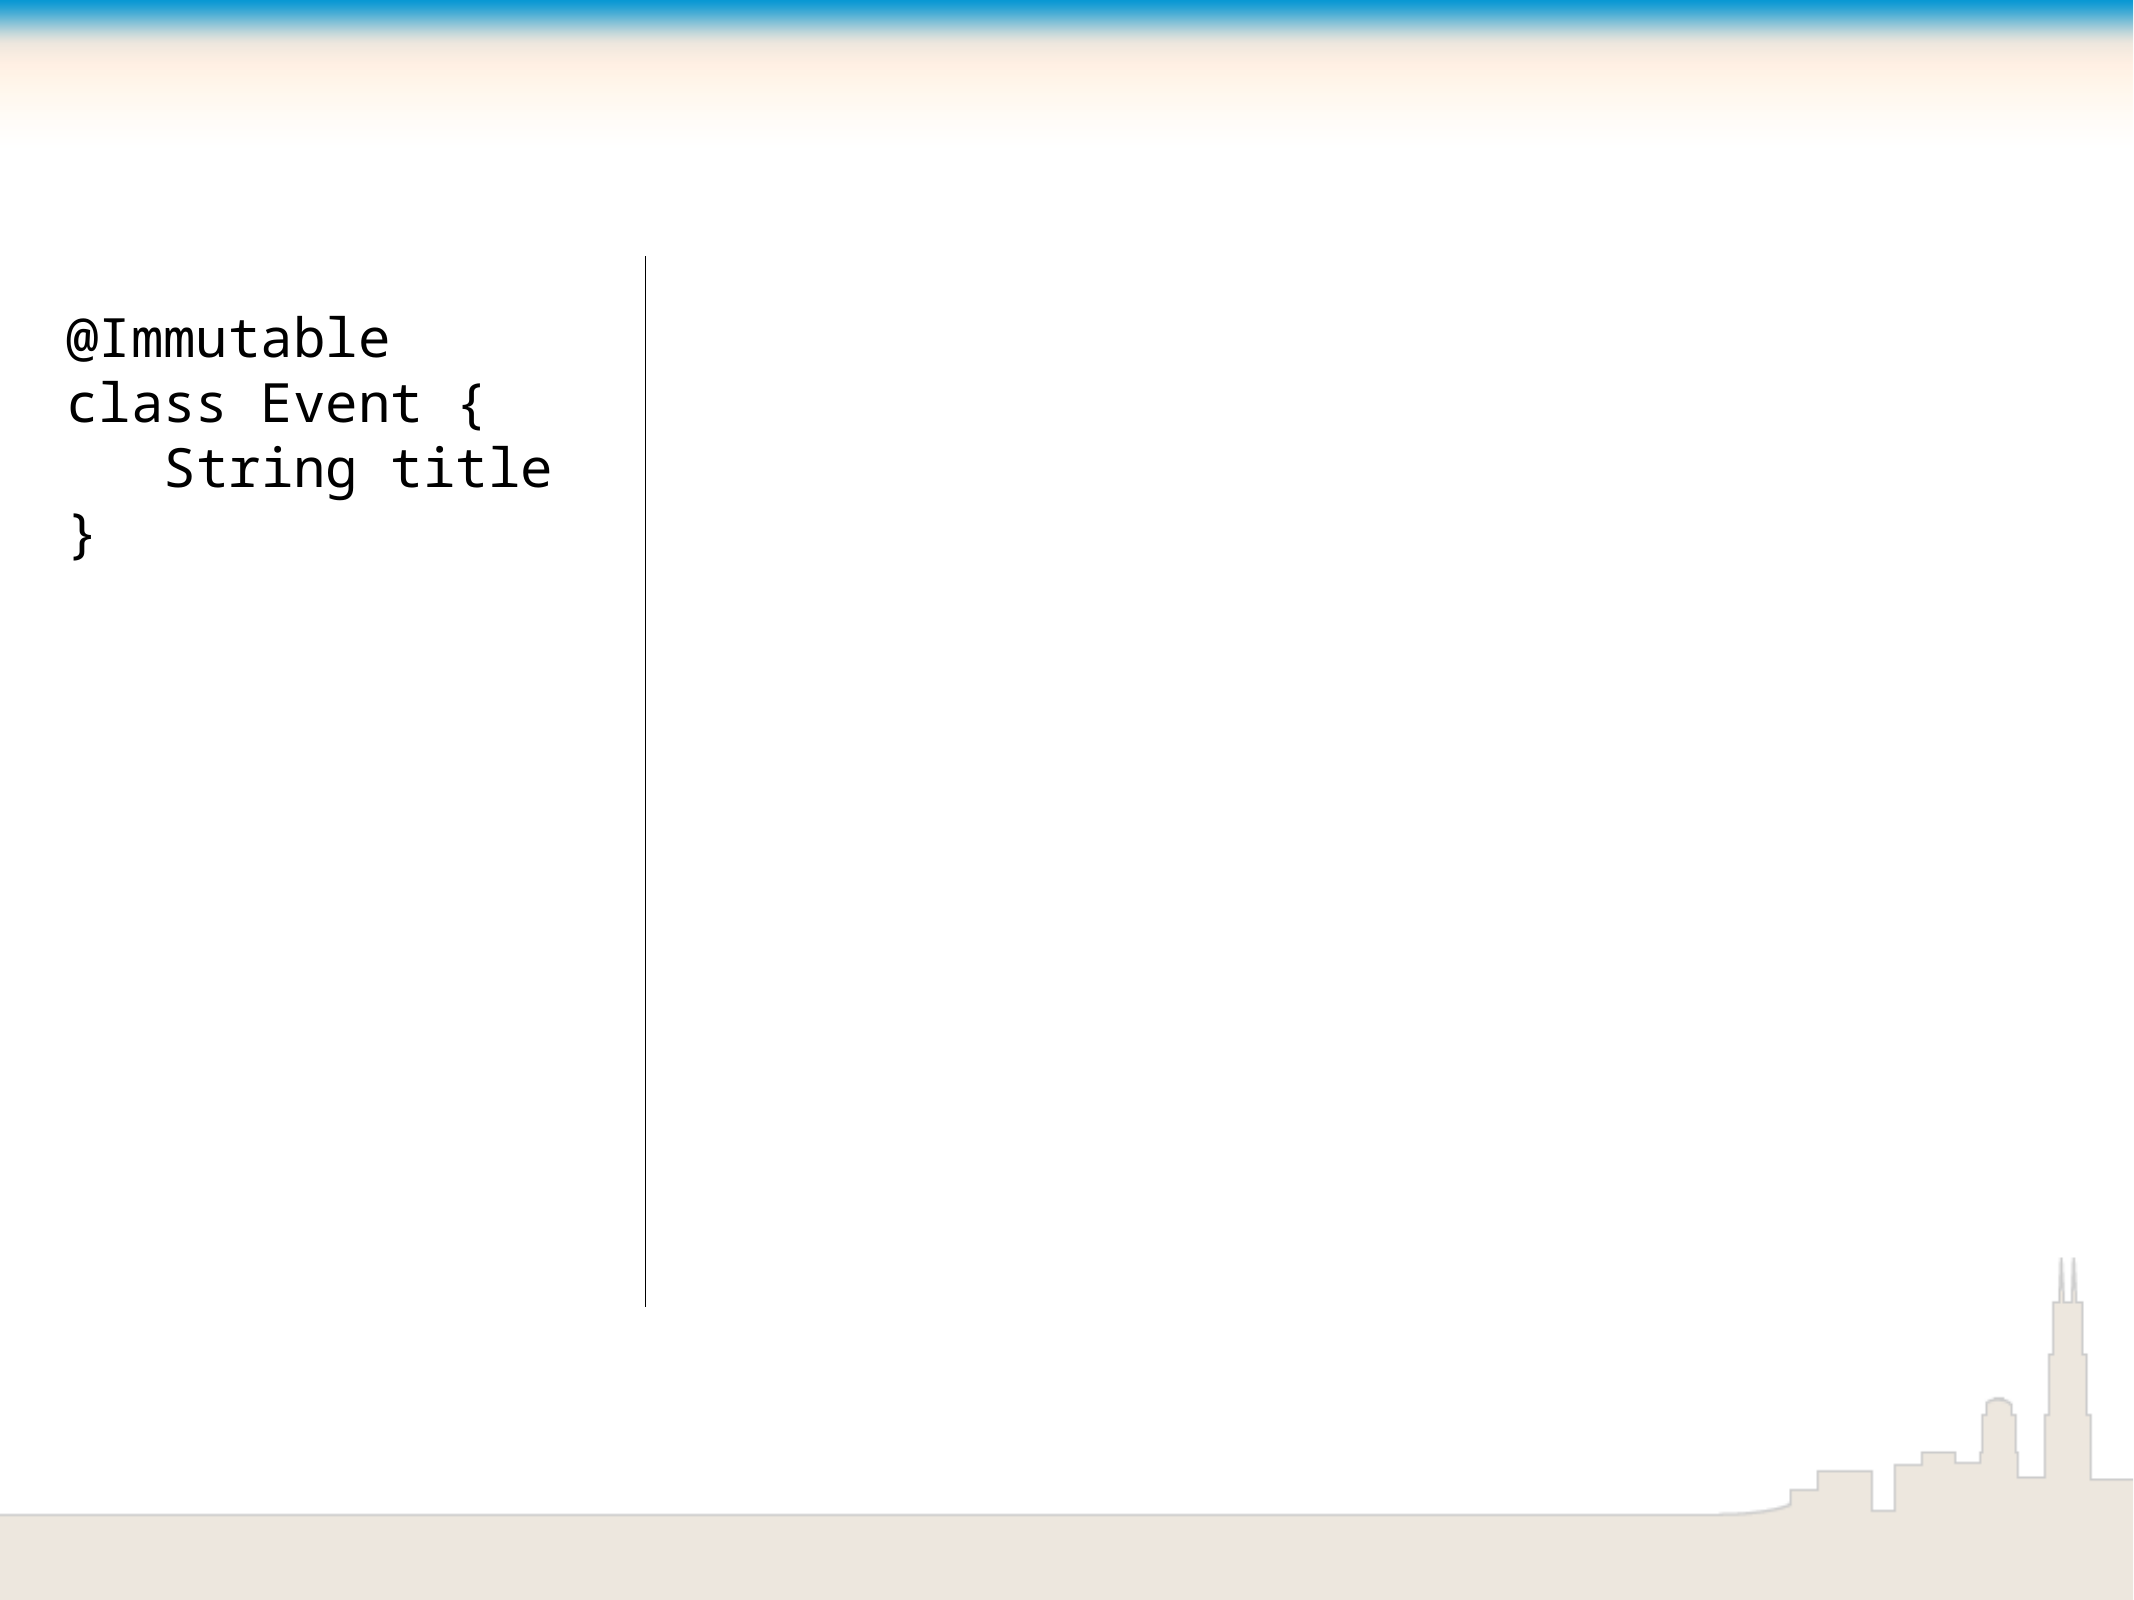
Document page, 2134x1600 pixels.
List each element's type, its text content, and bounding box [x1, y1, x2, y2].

text_box @Immutable class Event { String title } [51, 295, 924, 1271]
picture [0, 4, 2134, 1600]
